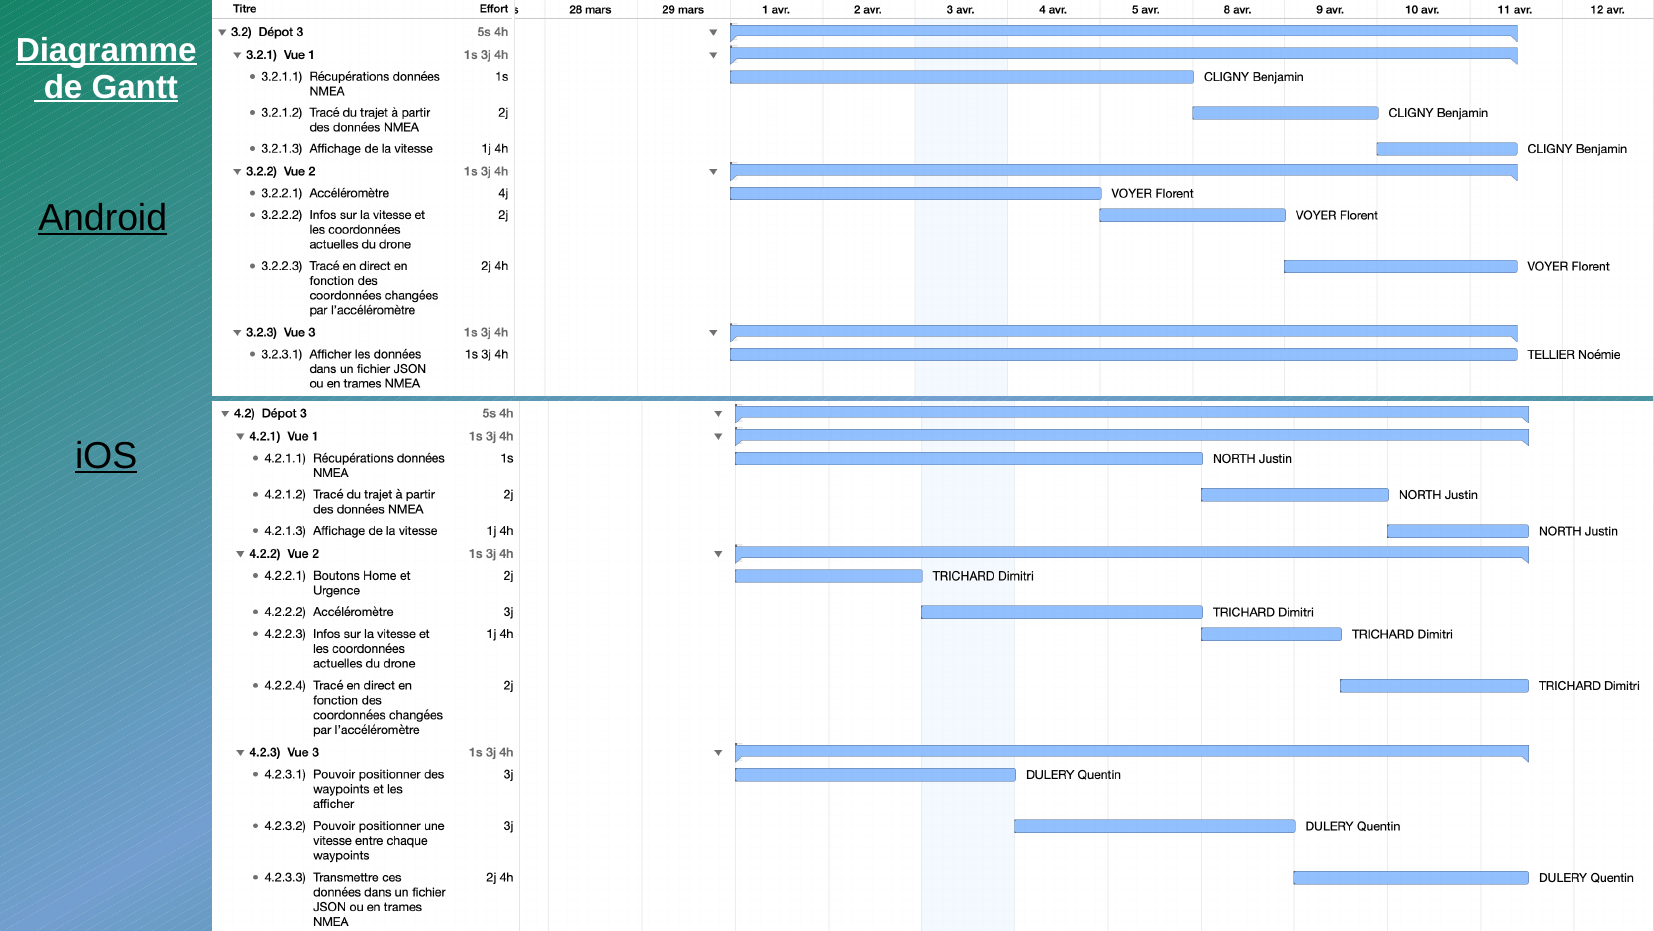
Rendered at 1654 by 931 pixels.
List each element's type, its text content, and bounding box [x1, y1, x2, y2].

text_box Android [23, 188, 189, 246]
picture [212, 0, 1654, 396]
text_box iOS [23, 427, 189, 485]
picture [212, 401, 1654, 931]
text_box Diagramme de Gantt [0, 23, 212, 130]
